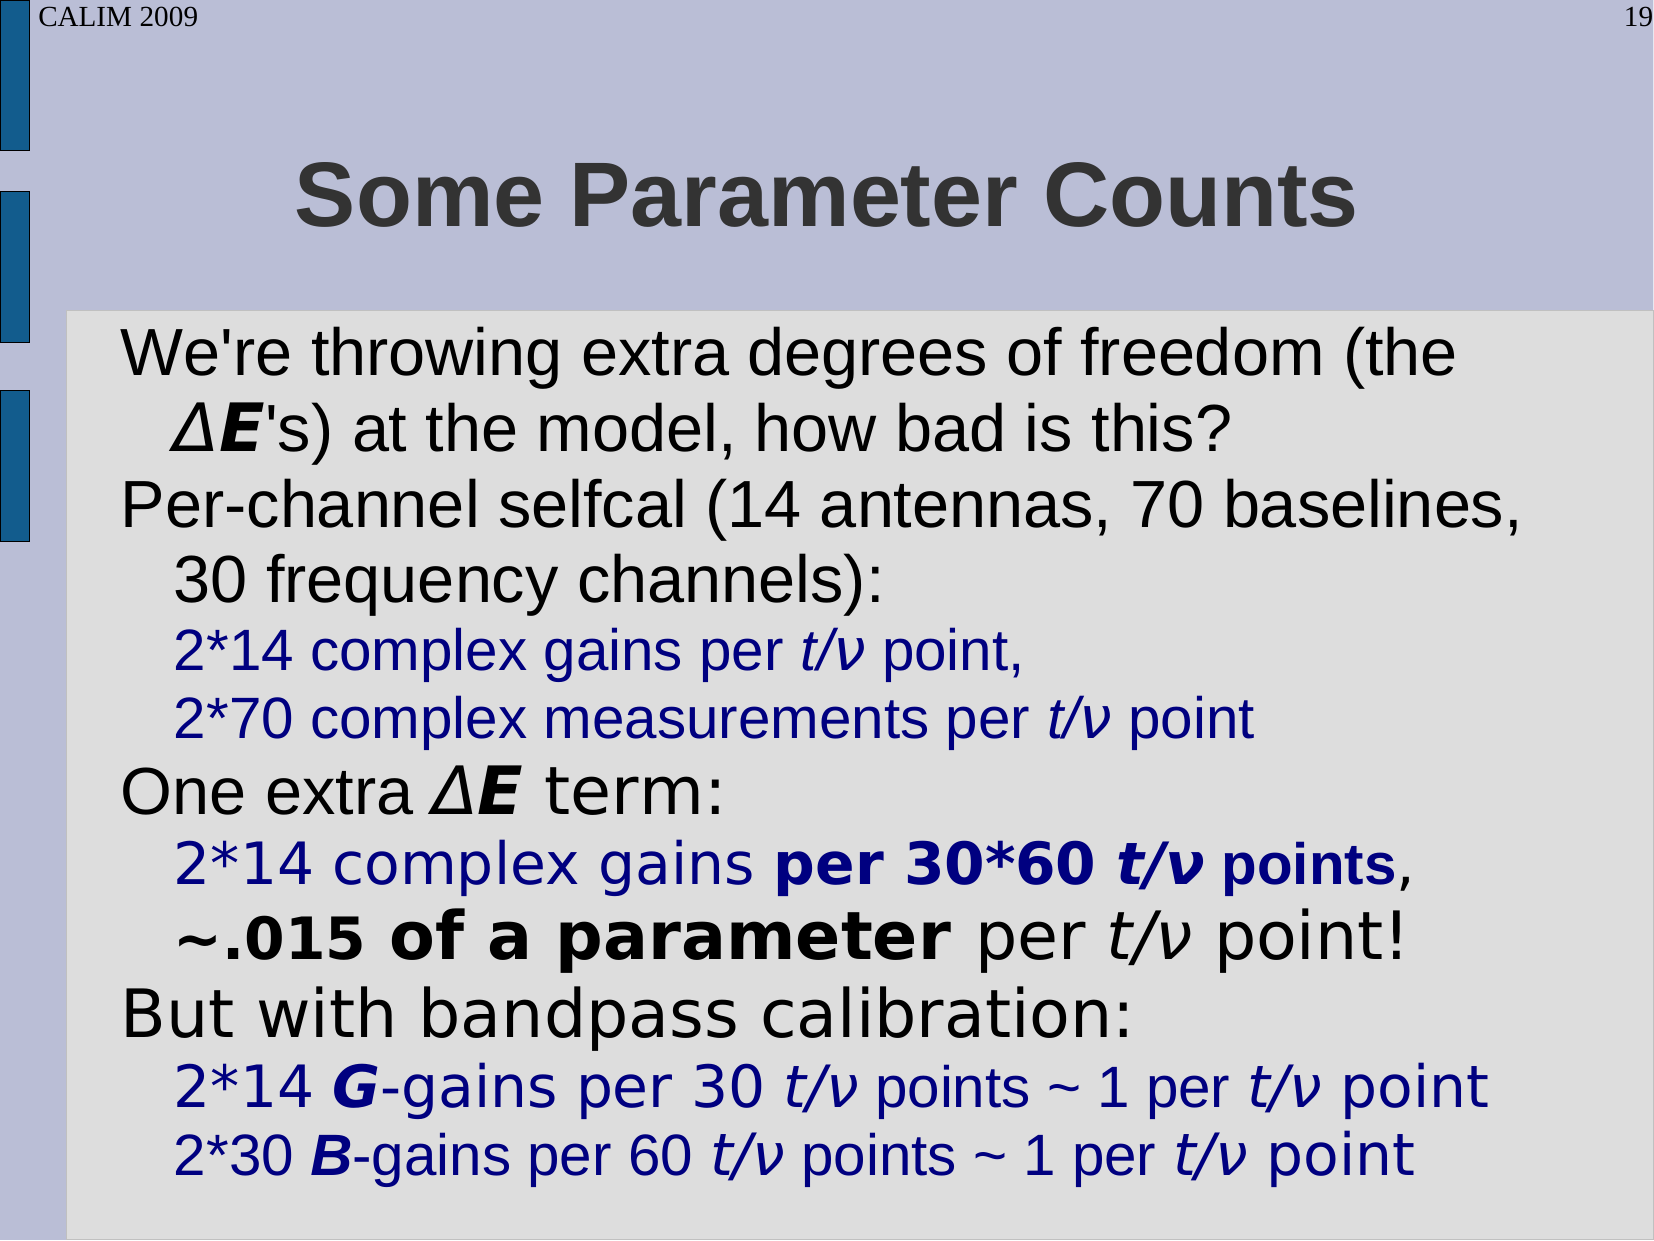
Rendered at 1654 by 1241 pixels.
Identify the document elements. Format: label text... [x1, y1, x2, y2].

list We're throwing extra degrees of freedom (the ΔE's) at the model, how bad is this? Per-channel selfcal (14 antennas, 70 baselines, 30 frequency channels): 2*14 complex gains per t/ν point, 2*70 complex measurements per t/ν point One extra ΔE term: 2*14 complex gains per 30*60 t/ν points, ~.015 of a parameter per t/ν point! But with bandpass calibration: 2*14 G-gains per 30 t/ν points ~ 1 per t/ν point 2*30 B-gains per 60 t/ν points ~ 1 per t/ν point [103, 314, 1595, 1241]
title Some Parameter Counts [121, 91, 1534, 299]
